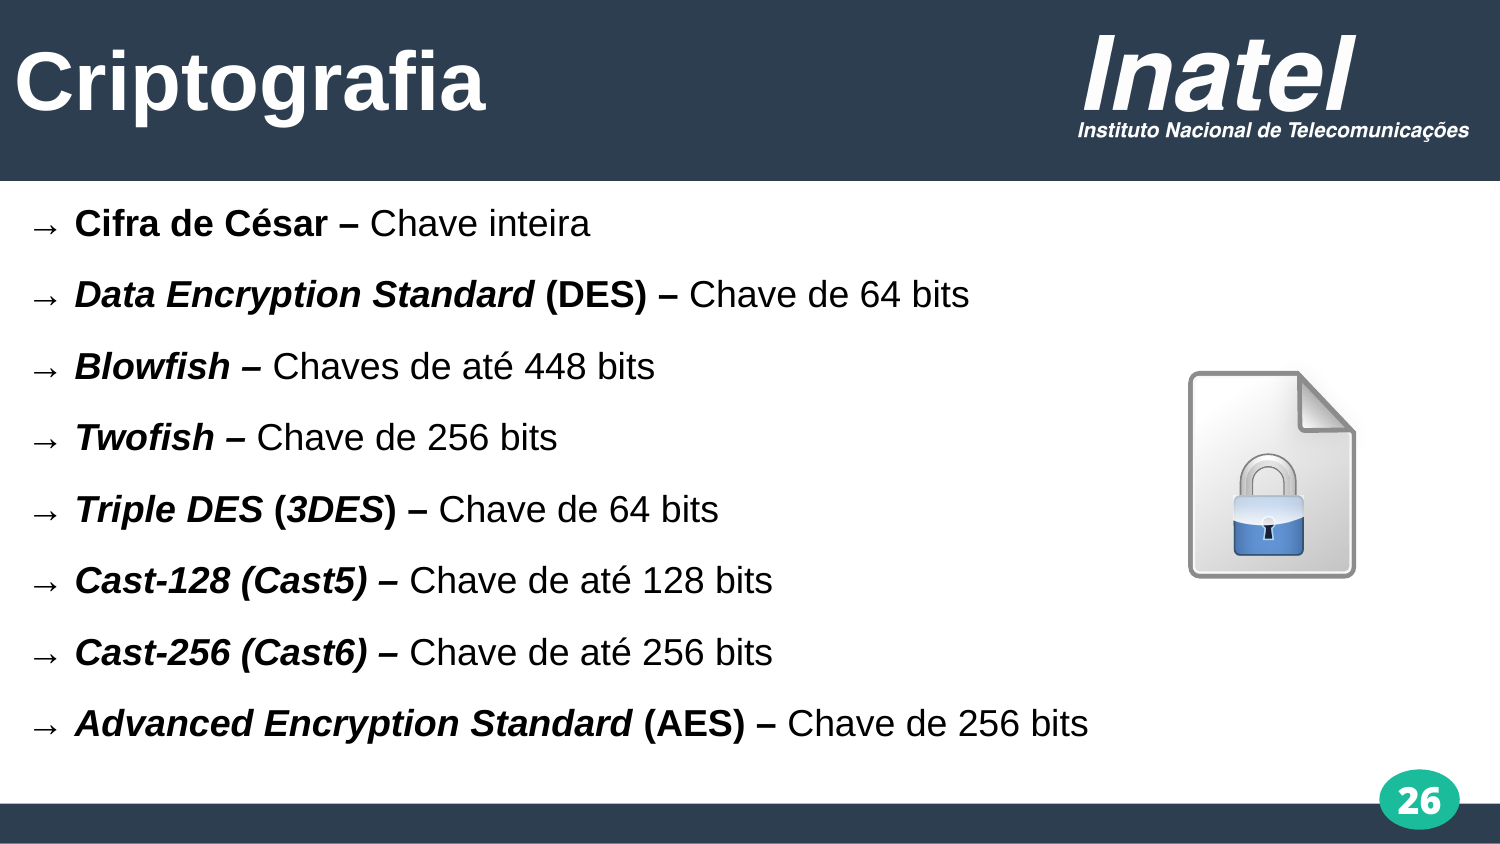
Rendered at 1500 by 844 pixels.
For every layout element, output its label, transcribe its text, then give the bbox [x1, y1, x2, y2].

text_box → Cifra de César – Chave inteira → Data Encryption Standard (DES) – Chave de 64 bits → Blowfish – Chaves de até 448 bits → Twofish – Chave de 256 bits → Triple DES (3DES) – Chave de 64 bits → Cast-128 (Cast5) – Chave de até 128 bits → Cast-256 (Cast6) – Chave de até 256 bits → Advanced Encryption Standard (AES) – Chave de 256 bits [11, 194, 1477, 753]
picture [1078, 35, 1469, 142]
text_box Criptografia [0, 27, 1063, 136]
picture [1145, 342, 1394, 603]
